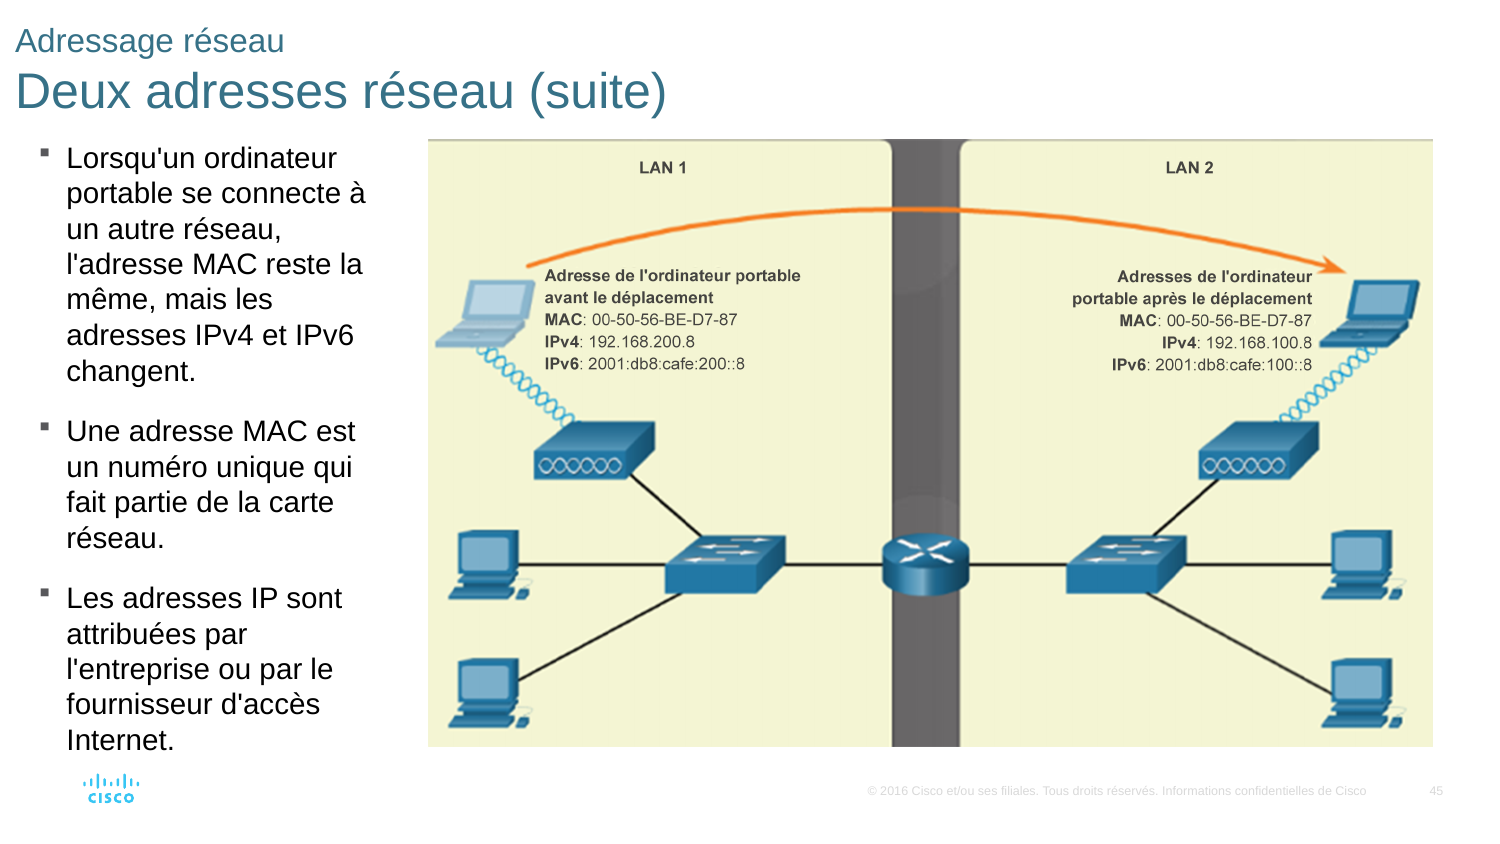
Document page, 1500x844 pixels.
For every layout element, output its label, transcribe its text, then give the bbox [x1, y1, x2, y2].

picture [428, 139, 1433, 747]
title Adressage réseau Deux adresses réseau (suite) [0, 6, 1500, 131]
list Lorsqu'un ordinateur portable se connecte à un autre réseau, l'adresse MAC reste la même, mais les adresses IPv4 et IPv6 changent. Une adresse MAC est un numéro unique qui fait partie de la carte réseau. Les adresses IP sont attribuées par l'entreprise ou par le fournisseur d'accès Internet. [23, 131, 420, 813]
